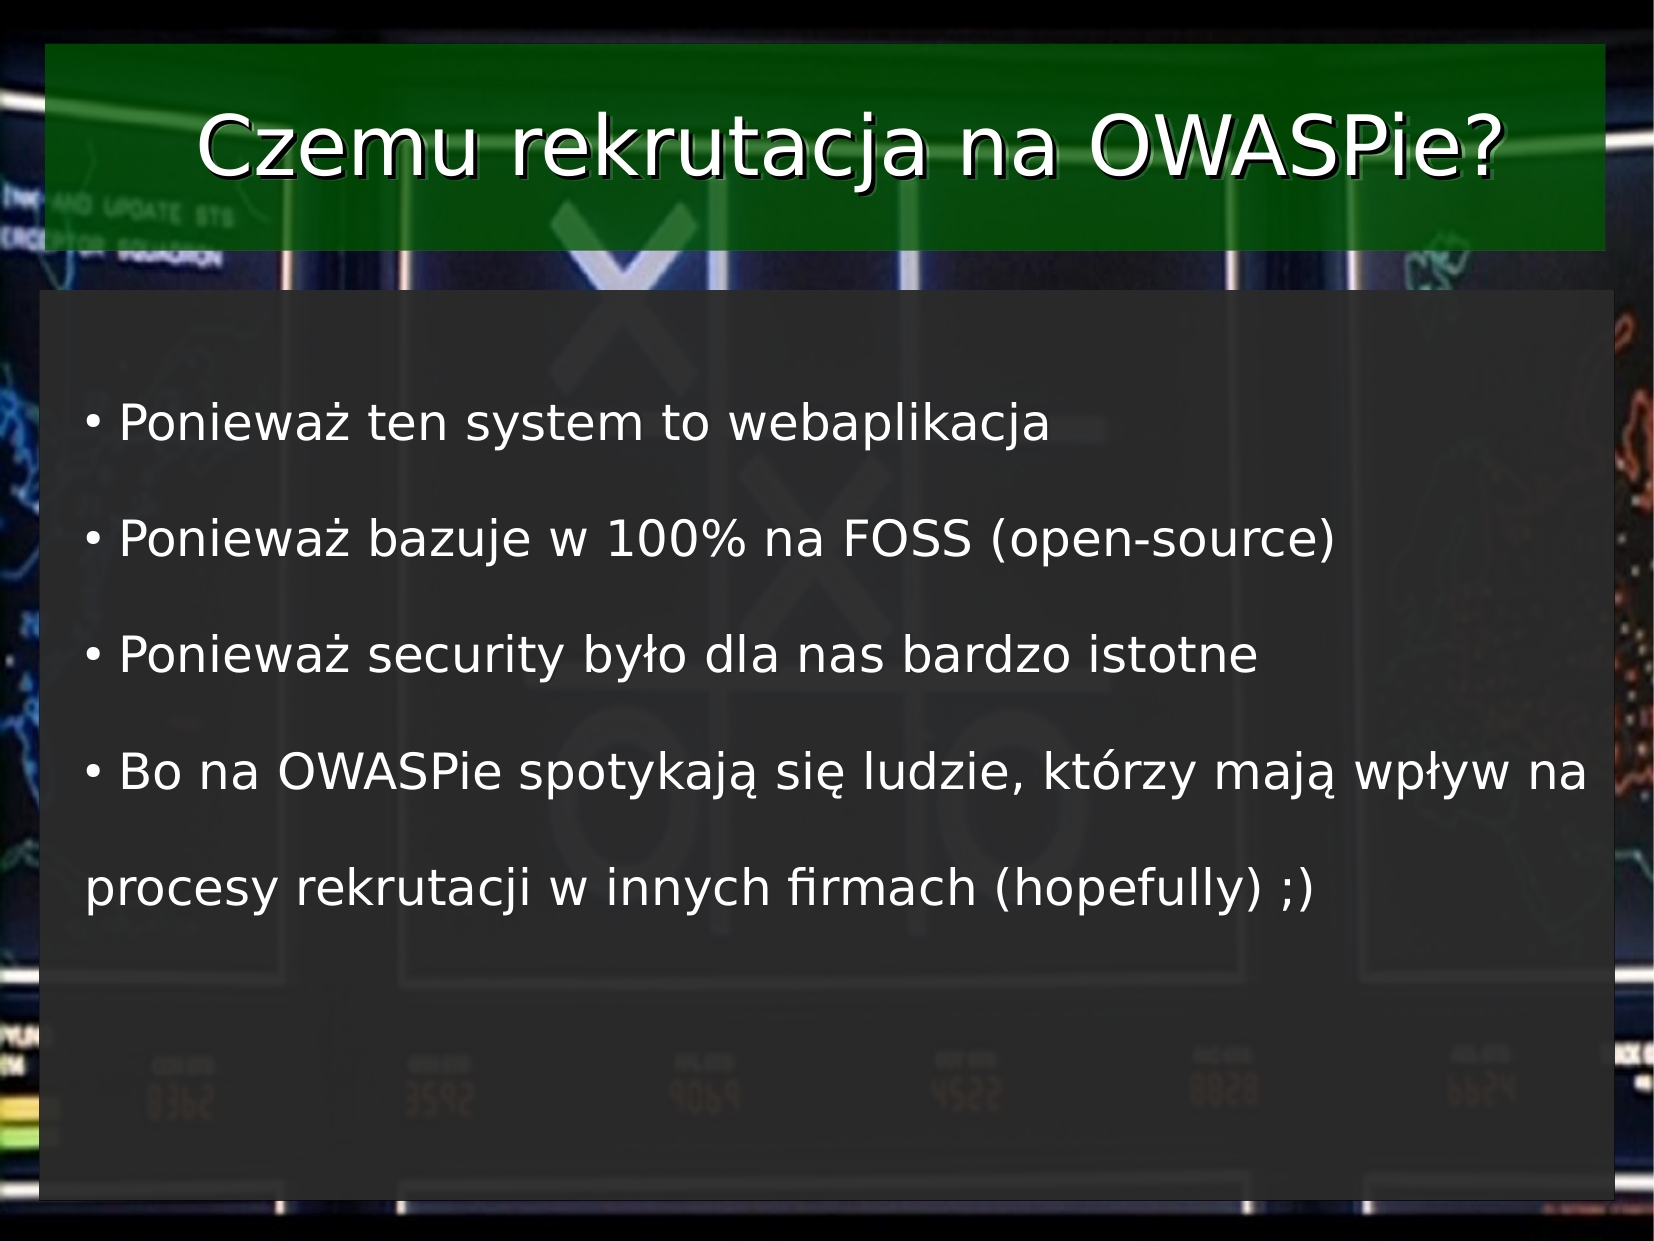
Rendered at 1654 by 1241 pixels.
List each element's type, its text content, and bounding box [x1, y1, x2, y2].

picture [0, 0, 1654, 1241]
subtitle Ponieważ ten system to webaplikacja Ponieważ bazuje w 100% na FOSS (open-source) Ponieważ security było dla nas bardzo istotne Bo na OWASPie spotykają się ludzie, którzy mają wpływ na procesy rekrutacji w innych firmach (hopefully) ;) [39, 290, 1615, 1201]
title Czemu rekrutacja na OWASPie? [45, 43, 1606, 251]
